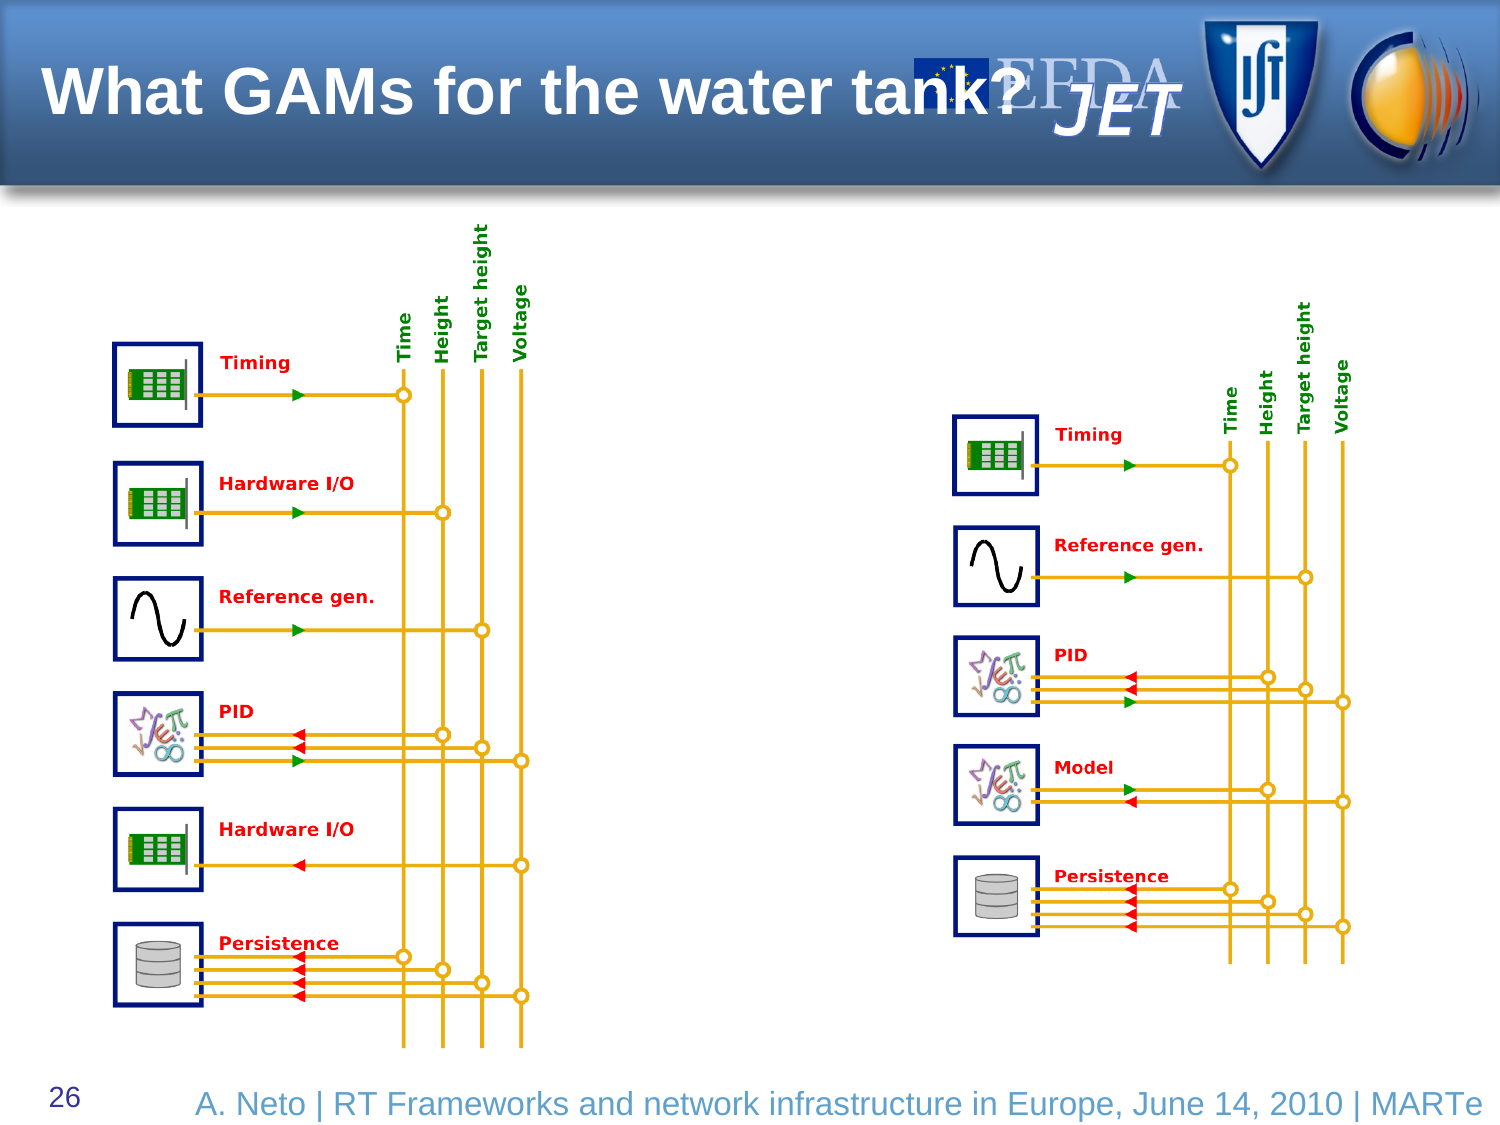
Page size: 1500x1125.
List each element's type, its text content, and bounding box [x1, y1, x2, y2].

picture [952, 302, 1351, 966]
title What GAMs for the water tank? [41, 0, 1129, 188]
picture [112, 224, 530, 1051]
picture [0, 0, 1500, 207]
